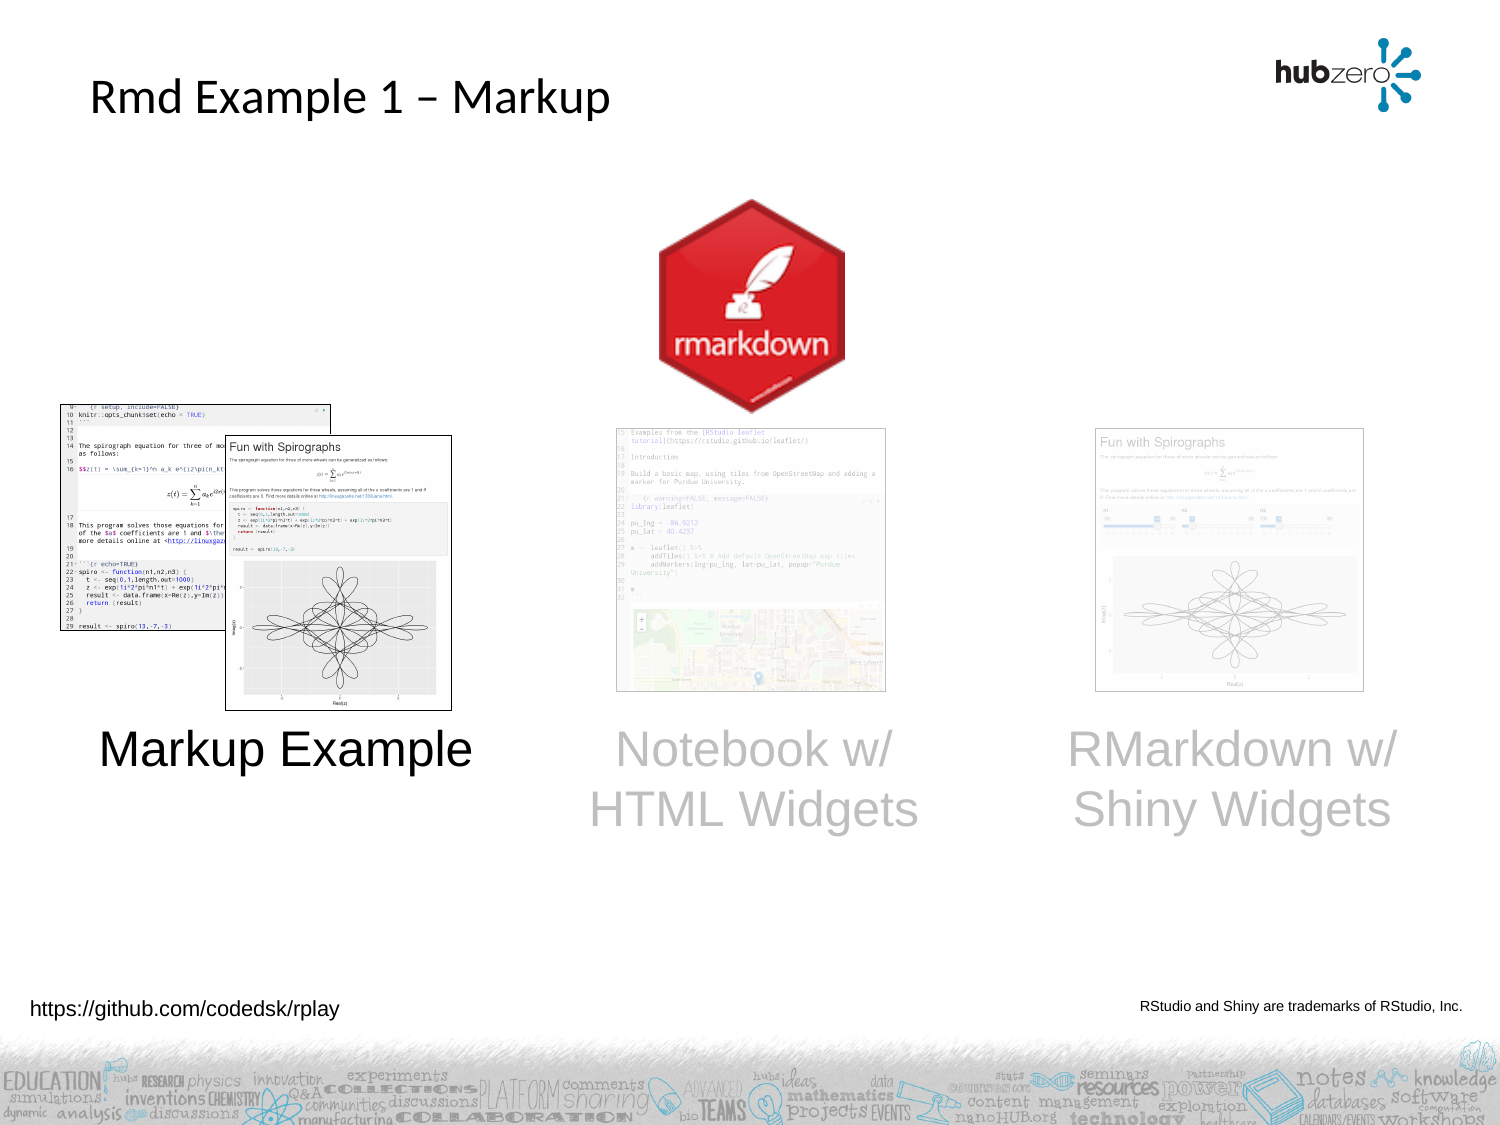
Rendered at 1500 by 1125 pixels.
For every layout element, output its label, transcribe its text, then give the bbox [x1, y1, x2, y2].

title Rmd Example 1 – Markup [75, 44, 1426, 144]
picture [0, 1034, 1500, 1125]
text_box [570, 423, 1411, 859]
text_box https://github.com/codedsk/rplay [15, 986, 356, 1047]
text_box RStudio and Shiny are trademarks of RStudio, Inc. [1125, 990, 1478, 1023]
picture [659, 199, 845, 414]
text_box Markup Example [83, 709, 489, 785]
picture [60, 404, 452, 711]
picture [1272, 35, 1424, 44]
